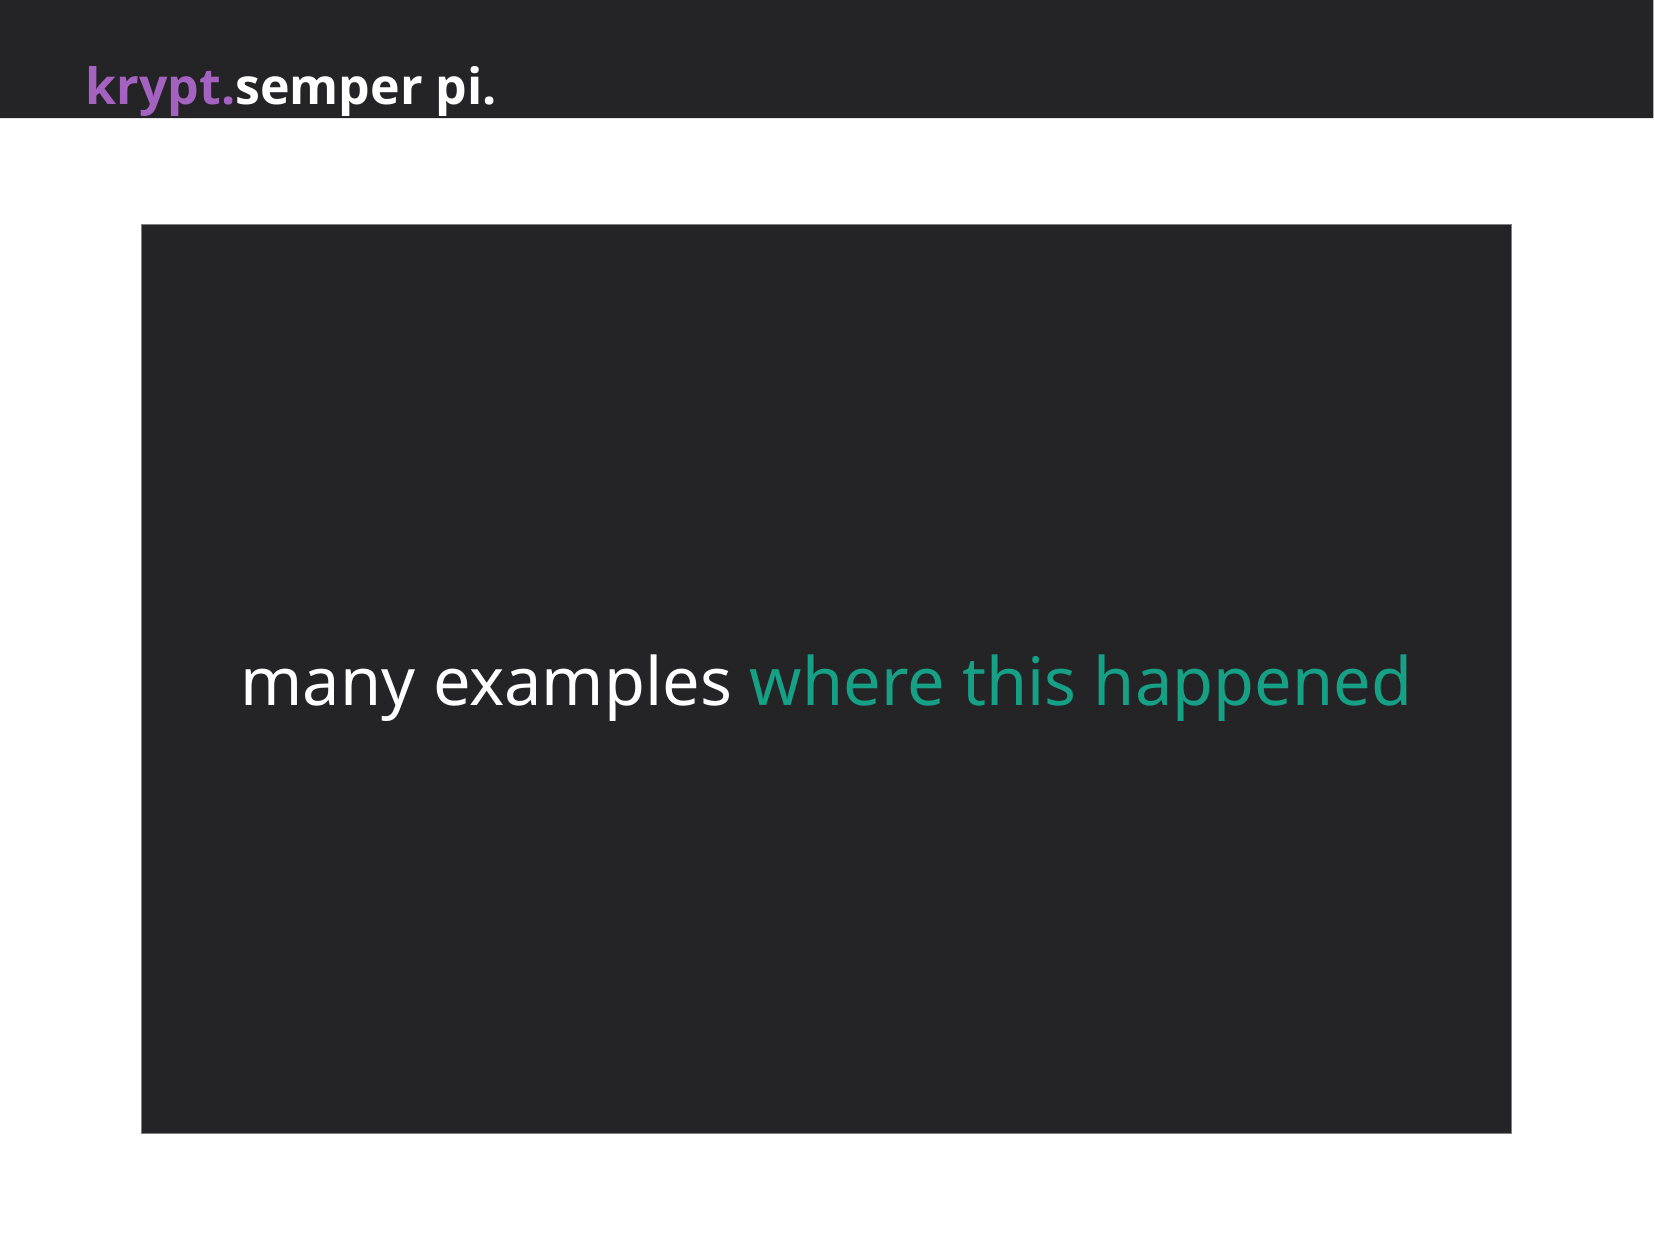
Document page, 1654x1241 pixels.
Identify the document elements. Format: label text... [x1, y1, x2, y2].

text_box [0, 0, 1654, 119]
text_box krypt.semper pi. [70, 43, 544, 119]
text_box many examples where this happened [141, 224, 1512, 1134]
